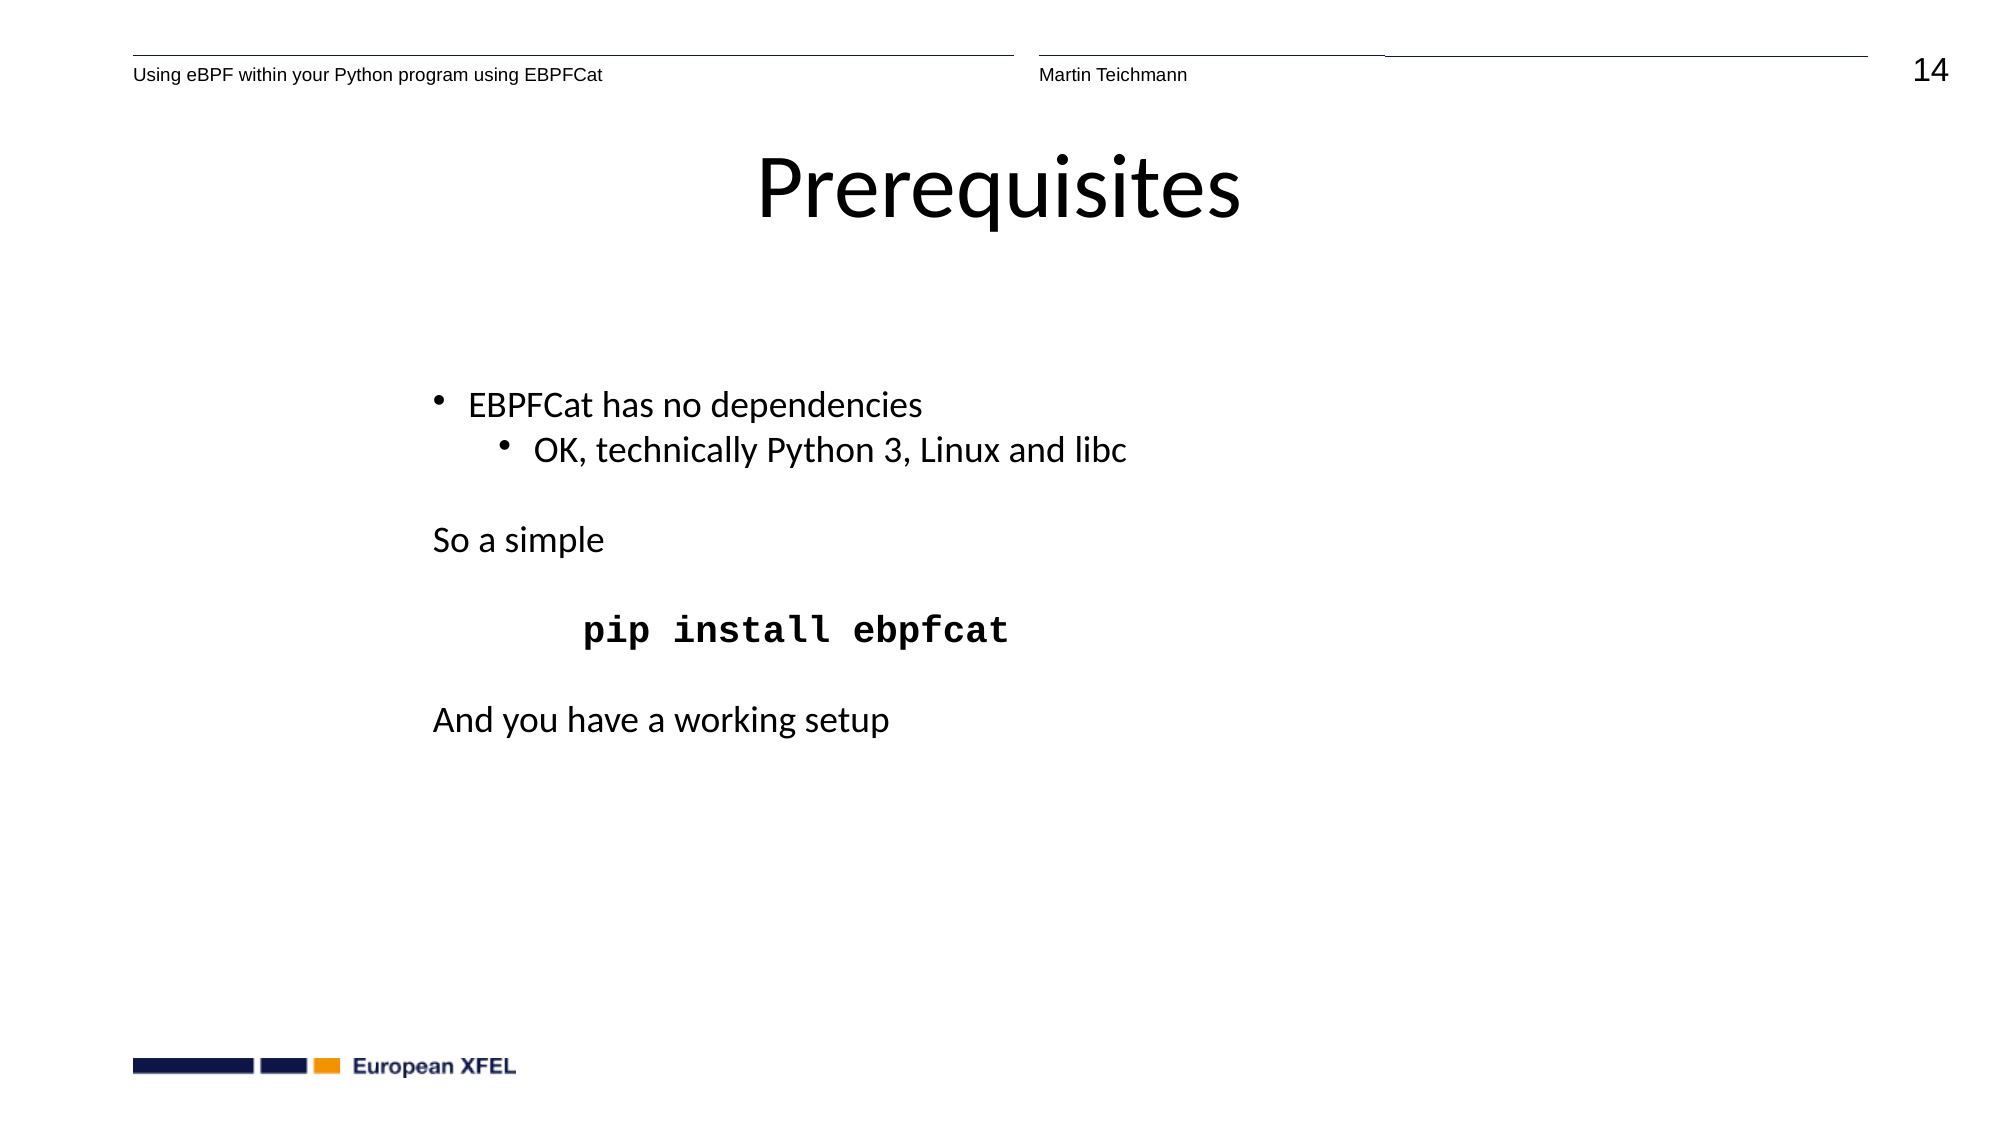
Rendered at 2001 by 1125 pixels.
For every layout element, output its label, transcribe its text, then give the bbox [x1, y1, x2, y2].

picture [133, 1058, 516, 1078]
text_box EBPFCat has no dependencies OK, technically Python 3, Linux and libc So a simple pip install ebpfcat And you have a working setup [418, 372, 1661, 905]
title Prerequisites [133, 116, 1866, 244]
